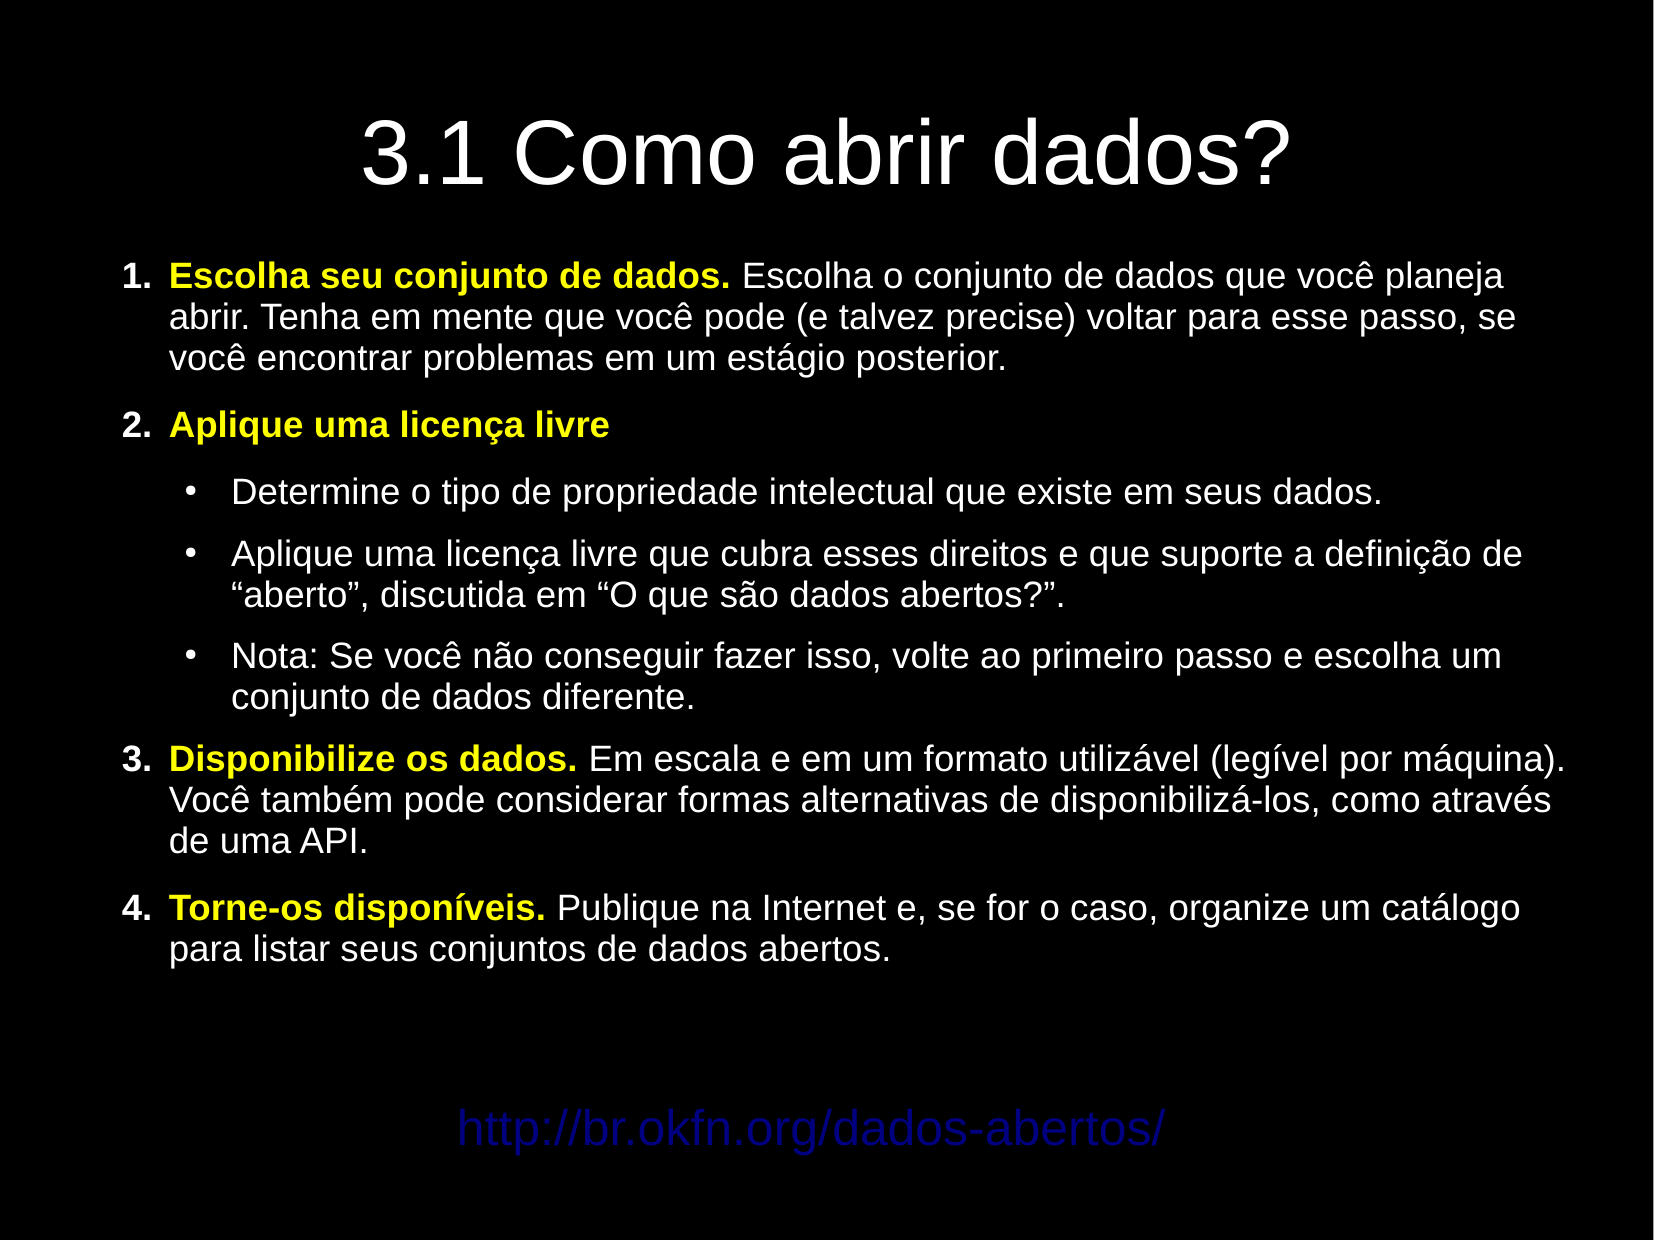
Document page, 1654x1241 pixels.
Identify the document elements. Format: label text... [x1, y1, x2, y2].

list Escolha seu conjunto de dados. Escolha o conjunto de dados que você planeja abrir. Tenha em mente que você pode (e talvez precise) voltar para esse passo, se você encontrar problemas em um estágio posterior. Aplique uma licença livre Determine o tipo de propriedade intelectual que existe em seus dados. Aplique uma licença livre que cubra esses direitos e que suporte a definição de “aberto”, discutida em “O que são dados abertos?”. Nota: Se você não conseguir fazer isso, volte ao primeiro passo e escolha um conjunto de dados diferente. Disponibilize os dados. Em escala e em um formato utilizável (legível por máquina). Você também pode considerar formas alternativas de disponibilizá-los, como através de uma API. Torne-os disponíveis. Publique na Internet e, se for o caso, organize um catálogo para listar seus conjuntos de dados abertos. [106, 255, 1595, 975]
title 3.1 Como abrir dados? [82, 49, 1571, 257]
text_box http://br.okfn.org/dados-abertos/ [442, 1092, 1182, 1164]
